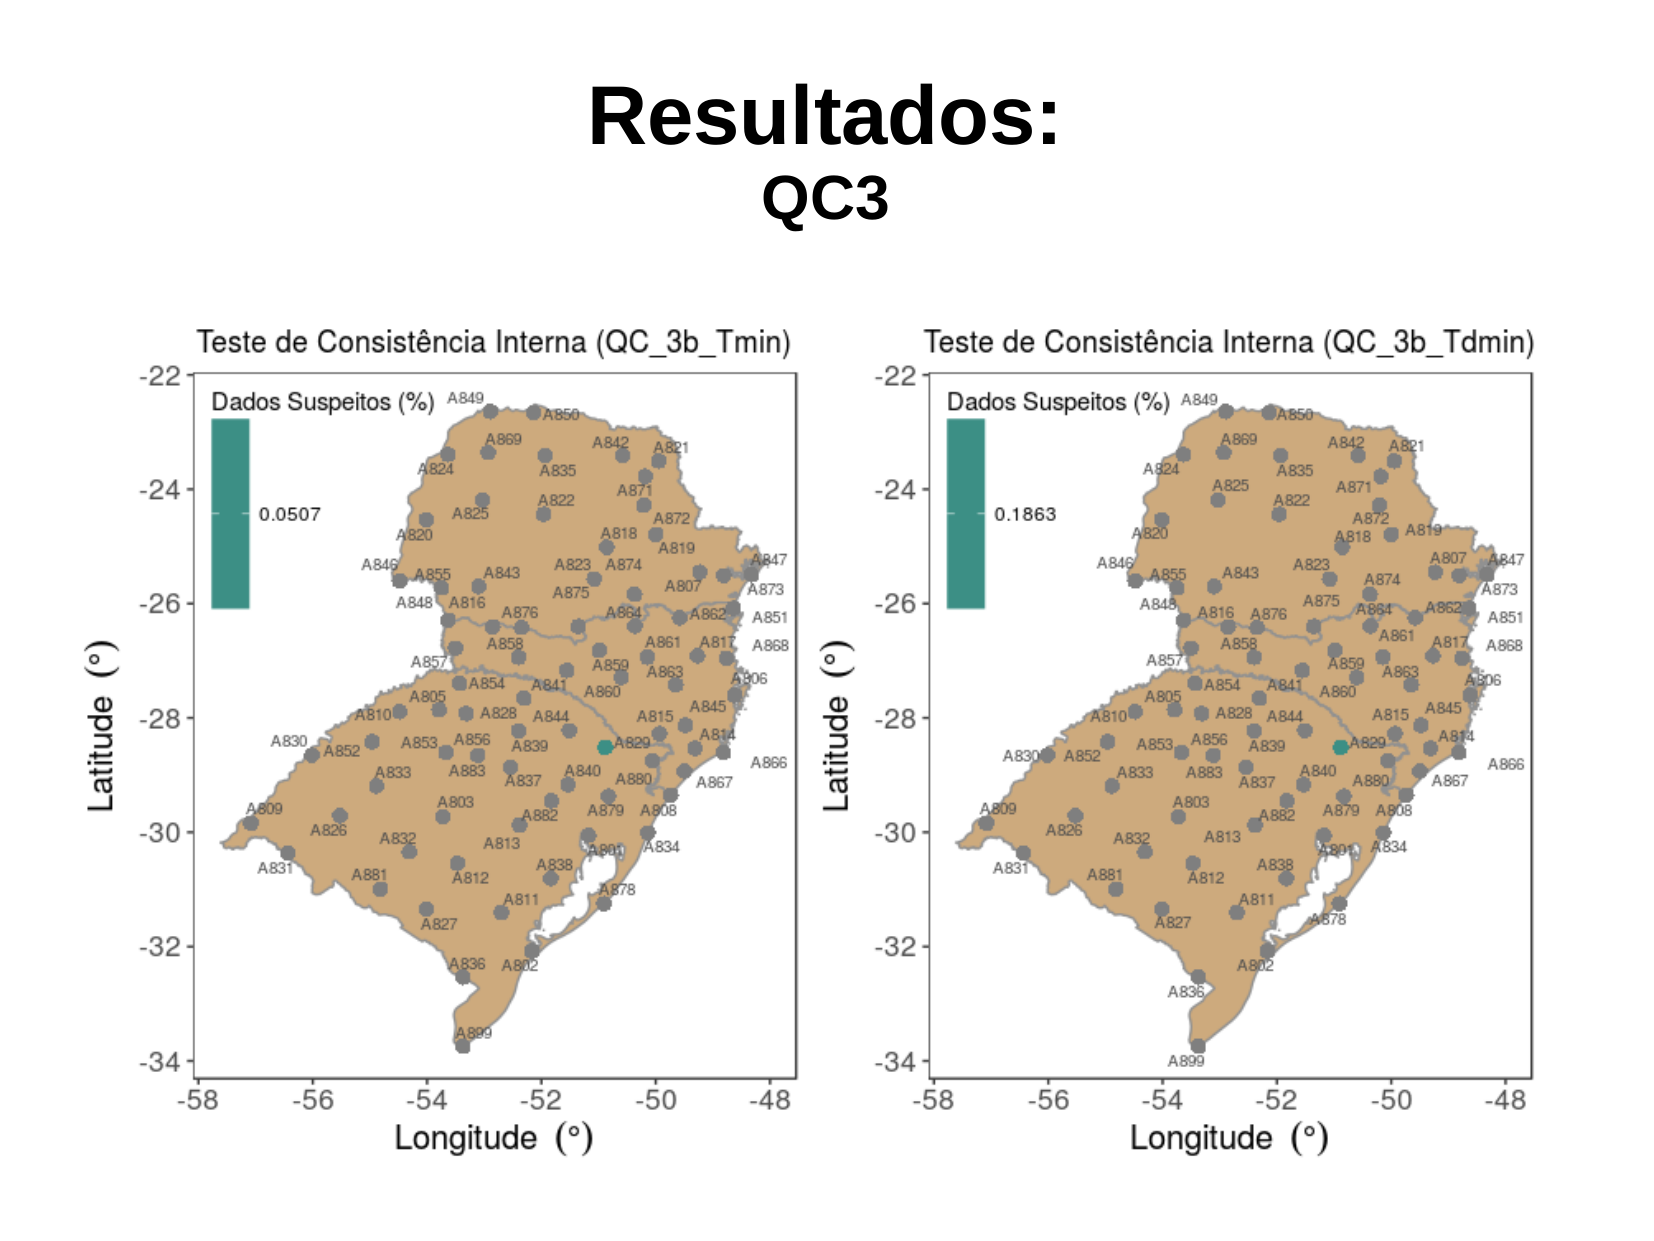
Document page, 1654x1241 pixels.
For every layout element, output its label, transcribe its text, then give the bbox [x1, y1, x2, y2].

picture [73, 315, 1544, 1187]
text_box Resultados: QC3 [82, 49, 1569, 255]
